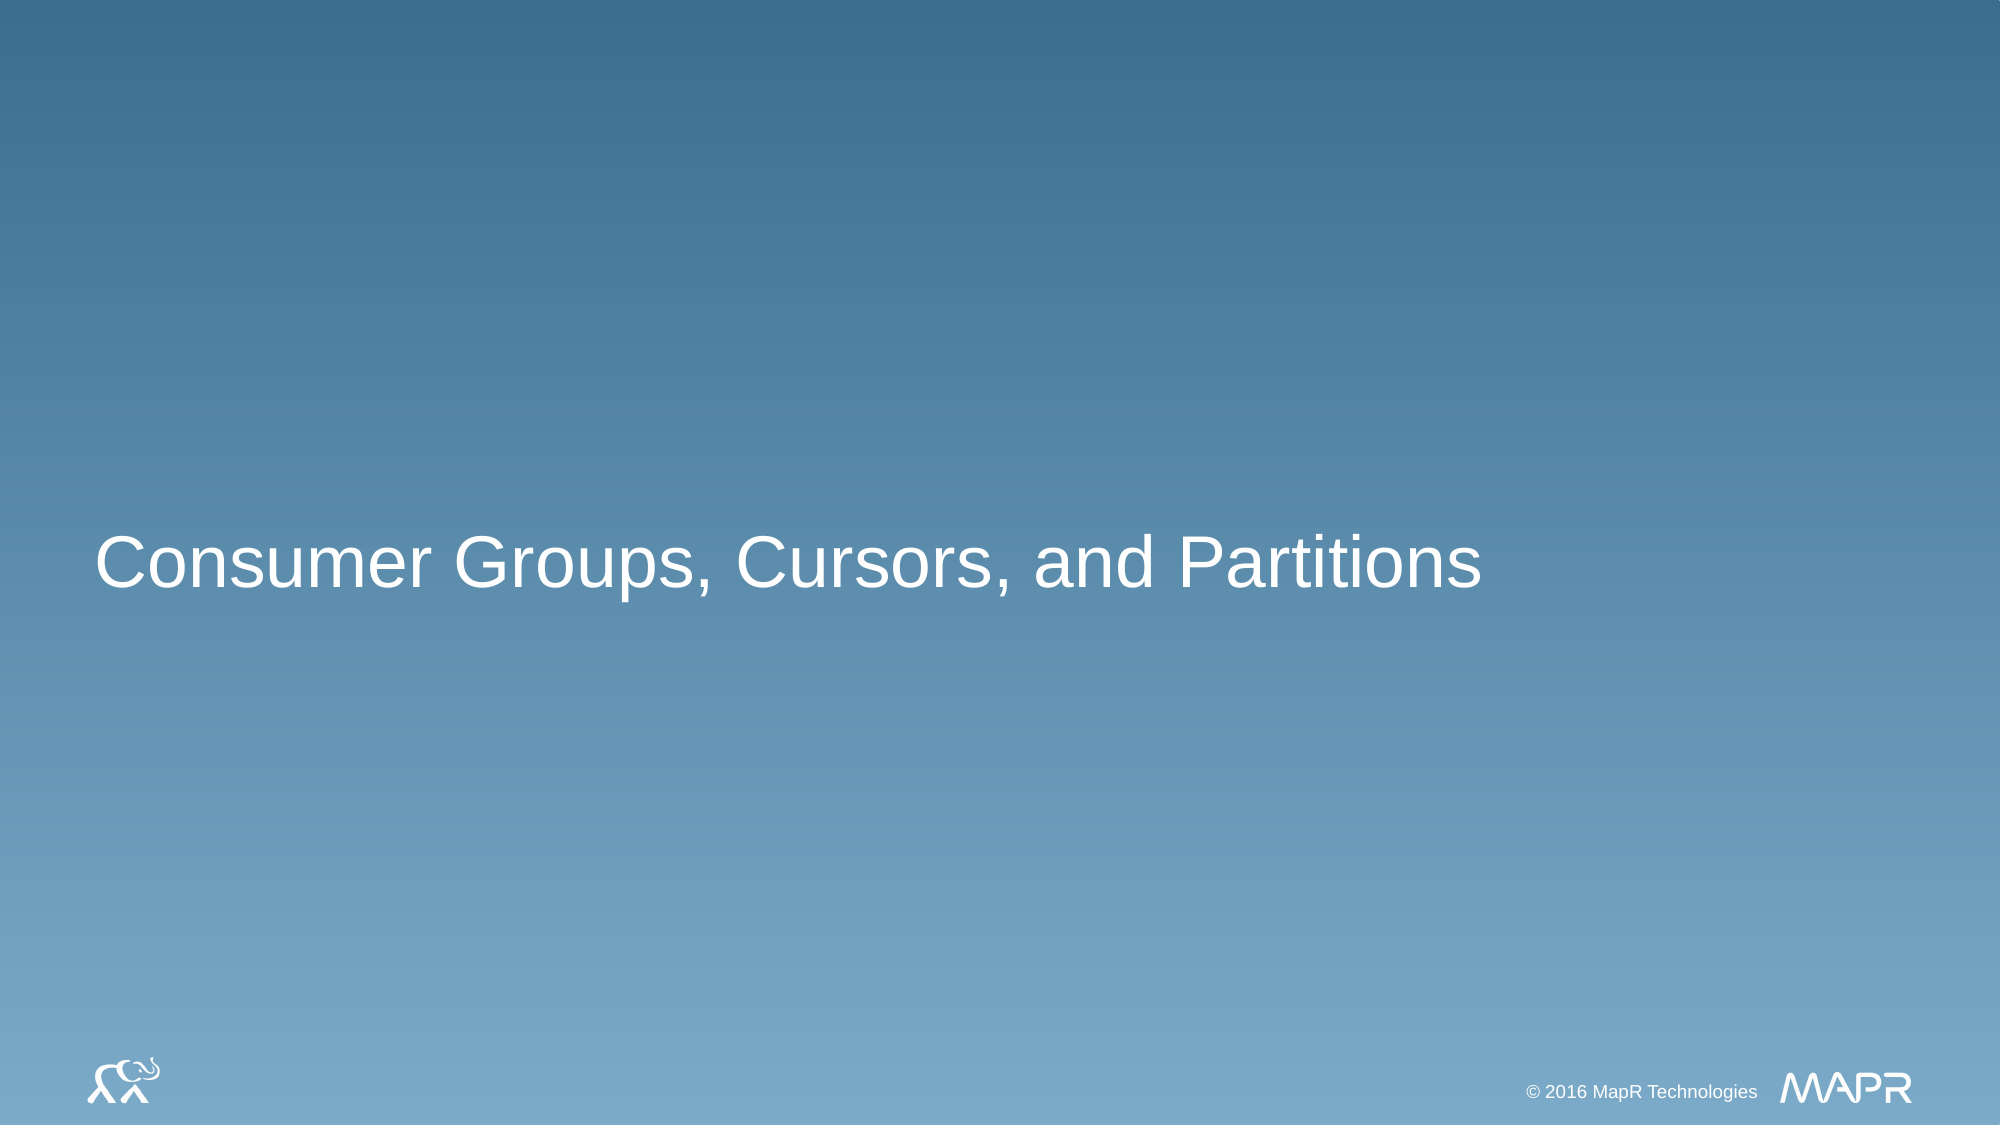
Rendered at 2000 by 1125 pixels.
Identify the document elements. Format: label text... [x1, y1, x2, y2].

picture [1780, 1072, 1912, 1103]
list Consumer Groups, Cursors, and Partitions [74, 509, 1719, 616]
picture [77, 1034, 172, 1125]
